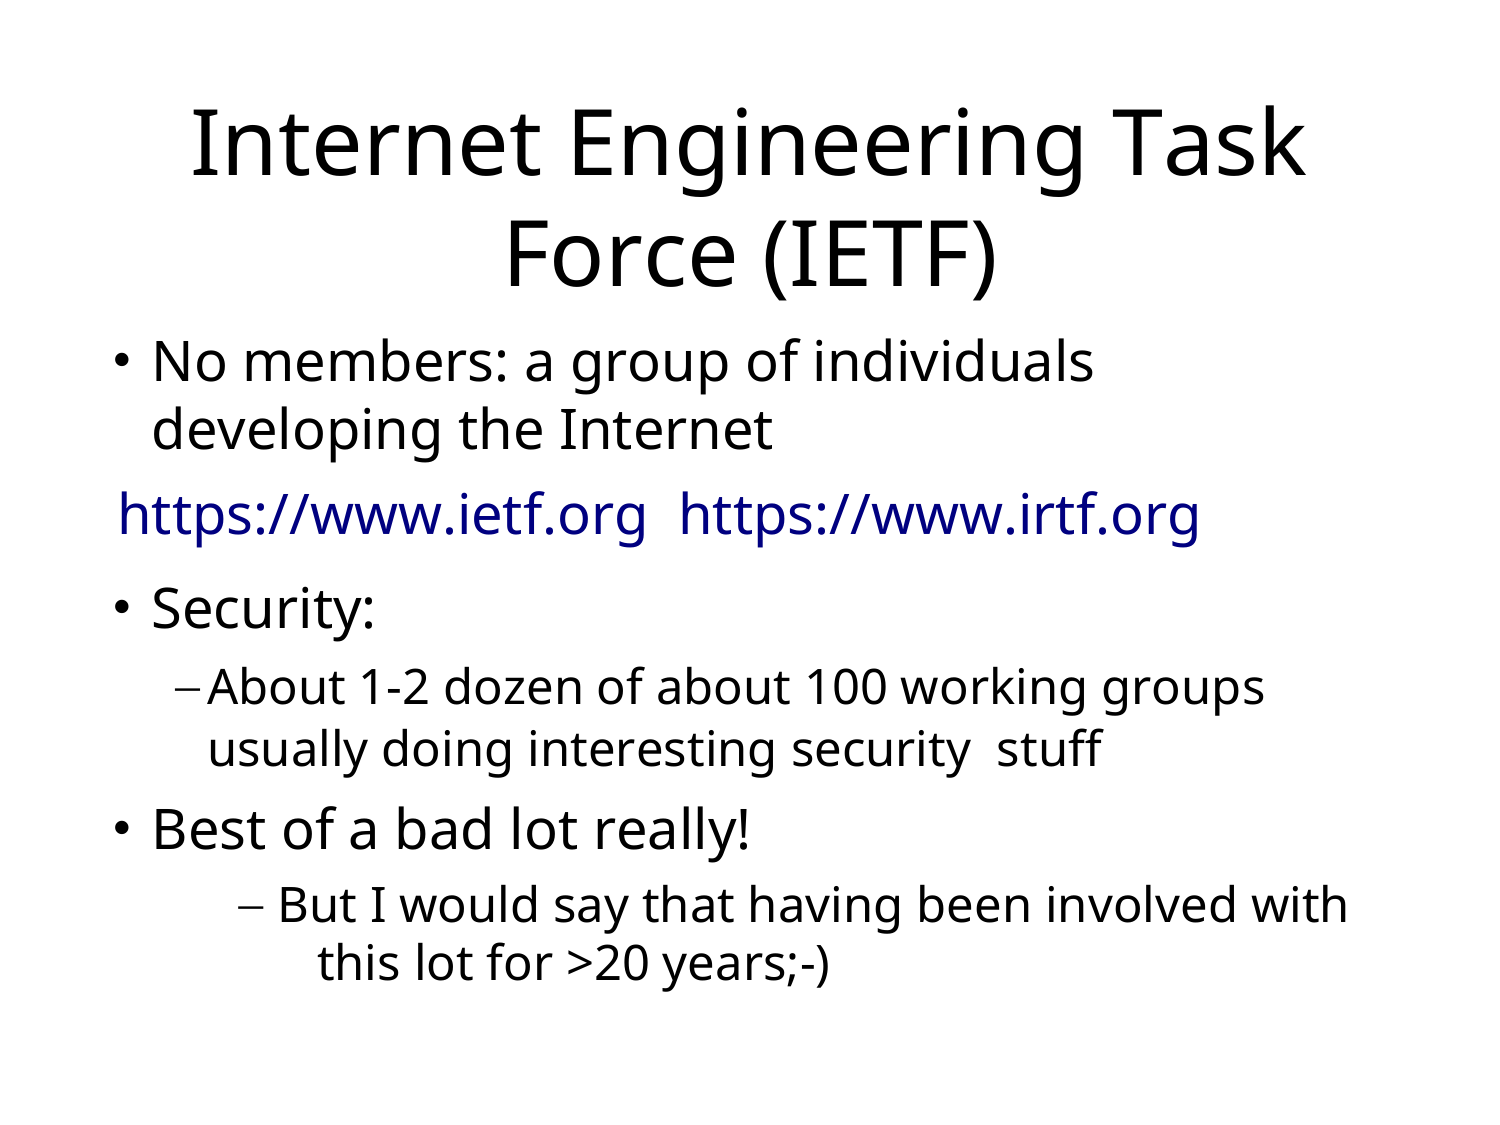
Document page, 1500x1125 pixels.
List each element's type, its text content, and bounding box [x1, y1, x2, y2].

list No members: a group of individuals developing the Internet https://www.ietf.org https://www.irtf.org Security: About 1-2 dozen of about 100 working groups usually doing interesting security stuff Best of a bad lot really! But I would say that having been involved with this lot for >20 years;-) [112, 324, 1388, 1000]
title Internet Engineering Task Force (IETF) [112, 80, 1388, 308]
